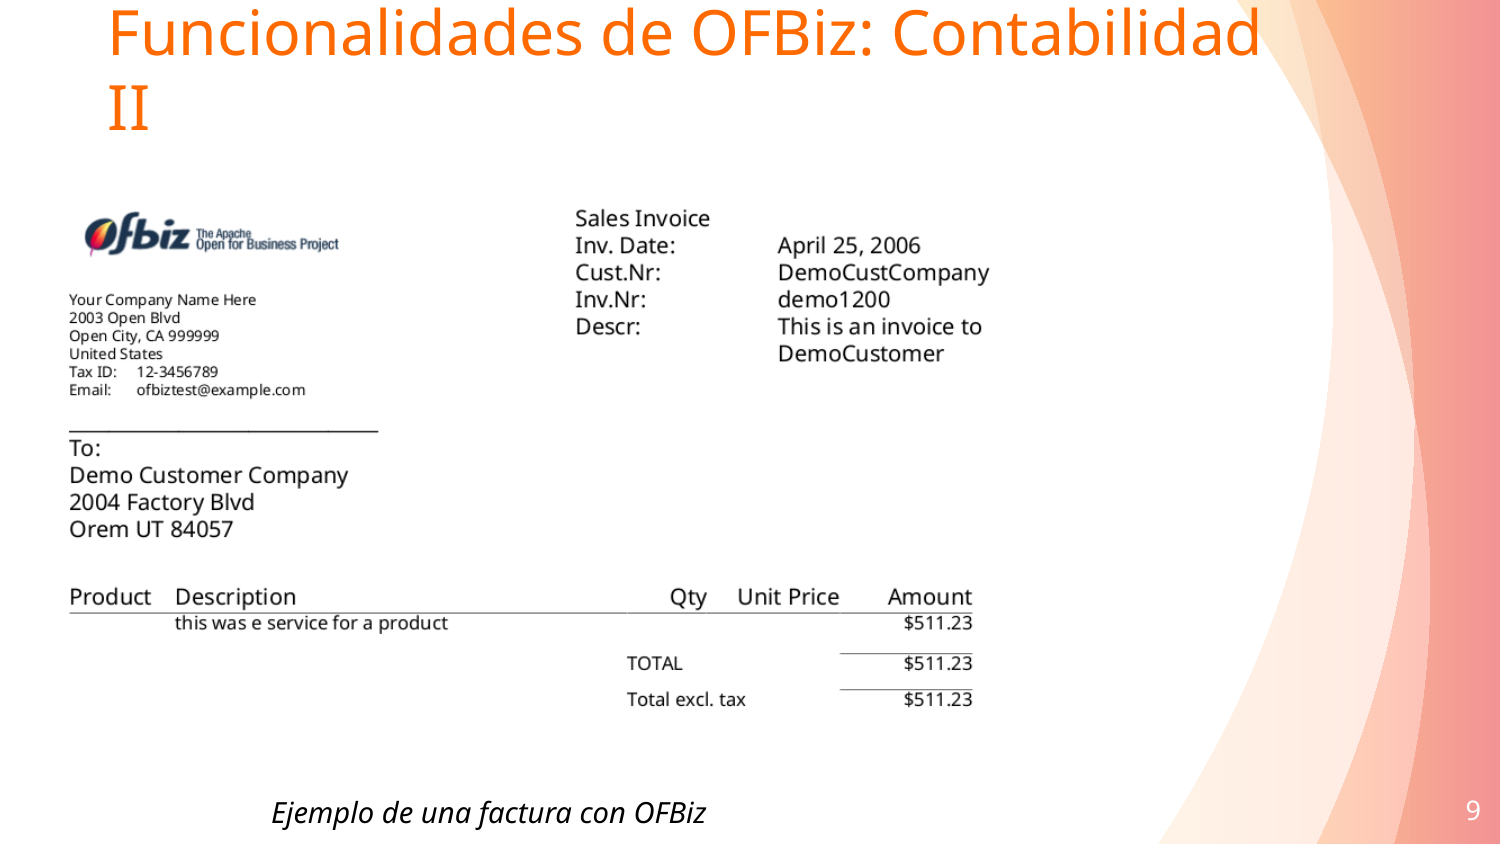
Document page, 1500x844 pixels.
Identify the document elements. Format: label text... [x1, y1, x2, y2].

picture [50, 170, 1051, 768]
text_box Ejemplo de una factura con OFBiz [256, 779, 845, 820]
title Funcionalidades de OFBiz: Contabilidad II [107, 20, 1293, 144]
slide_number 1 [1391, 779, 1482, 844]
